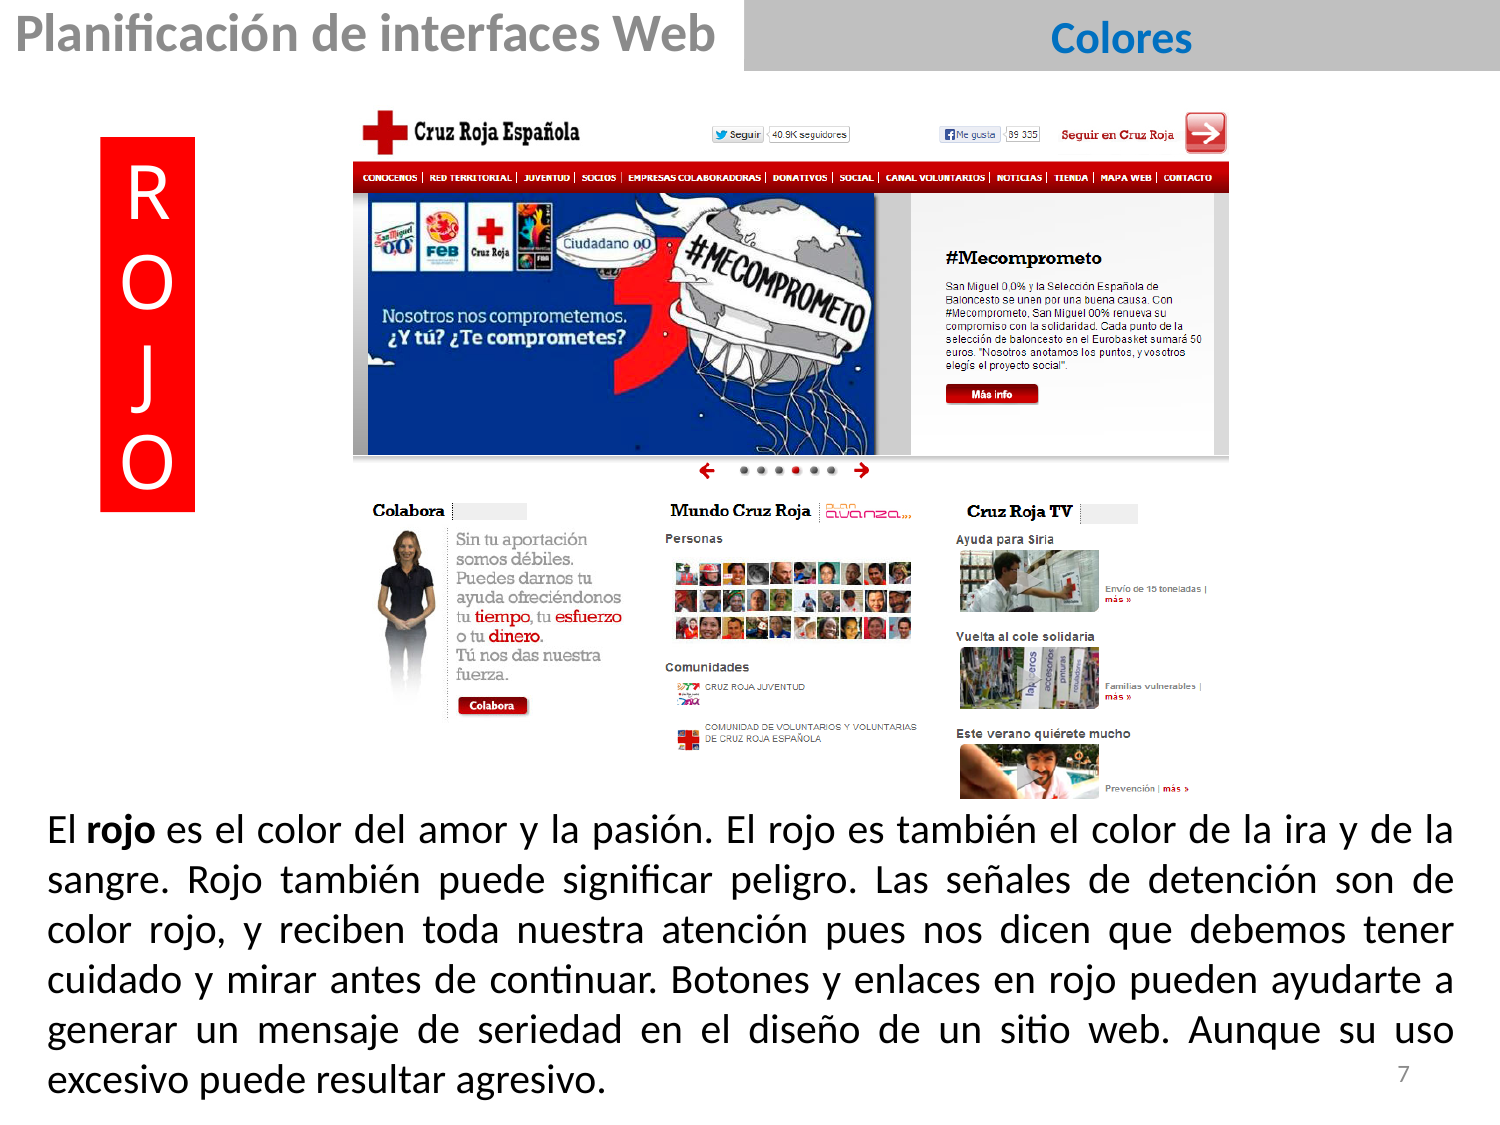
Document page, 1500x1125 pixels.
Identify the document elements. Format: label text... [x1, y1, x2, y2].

title El rojo es el color del amor y la pasión. El rojo es también el color de la ira y de la sangre. Rojo también puede significar peligro. Las señales de detención son de color rojo, y reciben toda nuestra atención pues nos dicen que debemos tener cuidado y mirar antes de continuar. Botones y enlaces en rojo pueden ayudarte a generar un mensaje de seriedad en el diseño de un sitio web. Aunque su uso excesivo puede resultar agresivo. [32, 857, 1471, 1046]
picture [353, 105, 1229, 799]
text_box ROJO [100, 137, 195, 513]
slide_number <número> [1074, 1042, 1425, 1103]
title Colores [744, 0, 1500, 71]
title Planificación de interfaces Web [0, 0, 745, 60]
